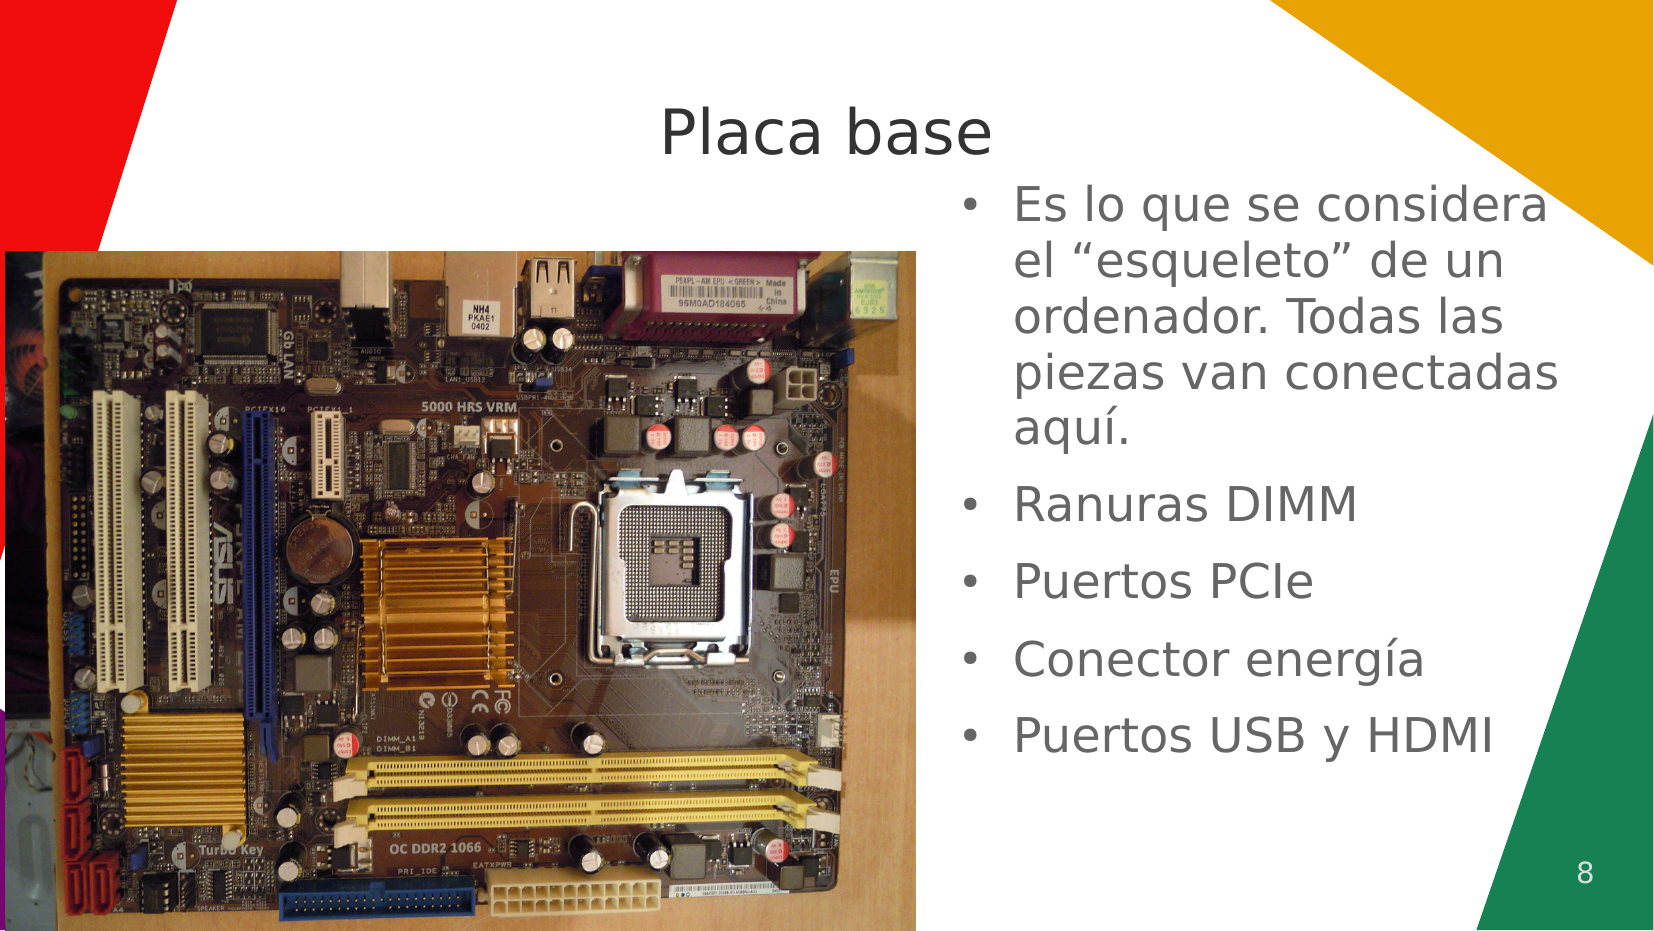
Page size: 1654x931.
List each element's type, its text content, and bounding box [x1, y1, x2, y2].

title Placa base [118, 59, 1536, 207]
picture [4, 250, 916, 931]
list Es lo que se considera el “esqueleto” de un ordenador. Todas las piezas van conectadas aquí. Ranuras DIMM Puertos PCIe Conector energía Puertos USB y HDMI [944, 177, 1595, 768]
